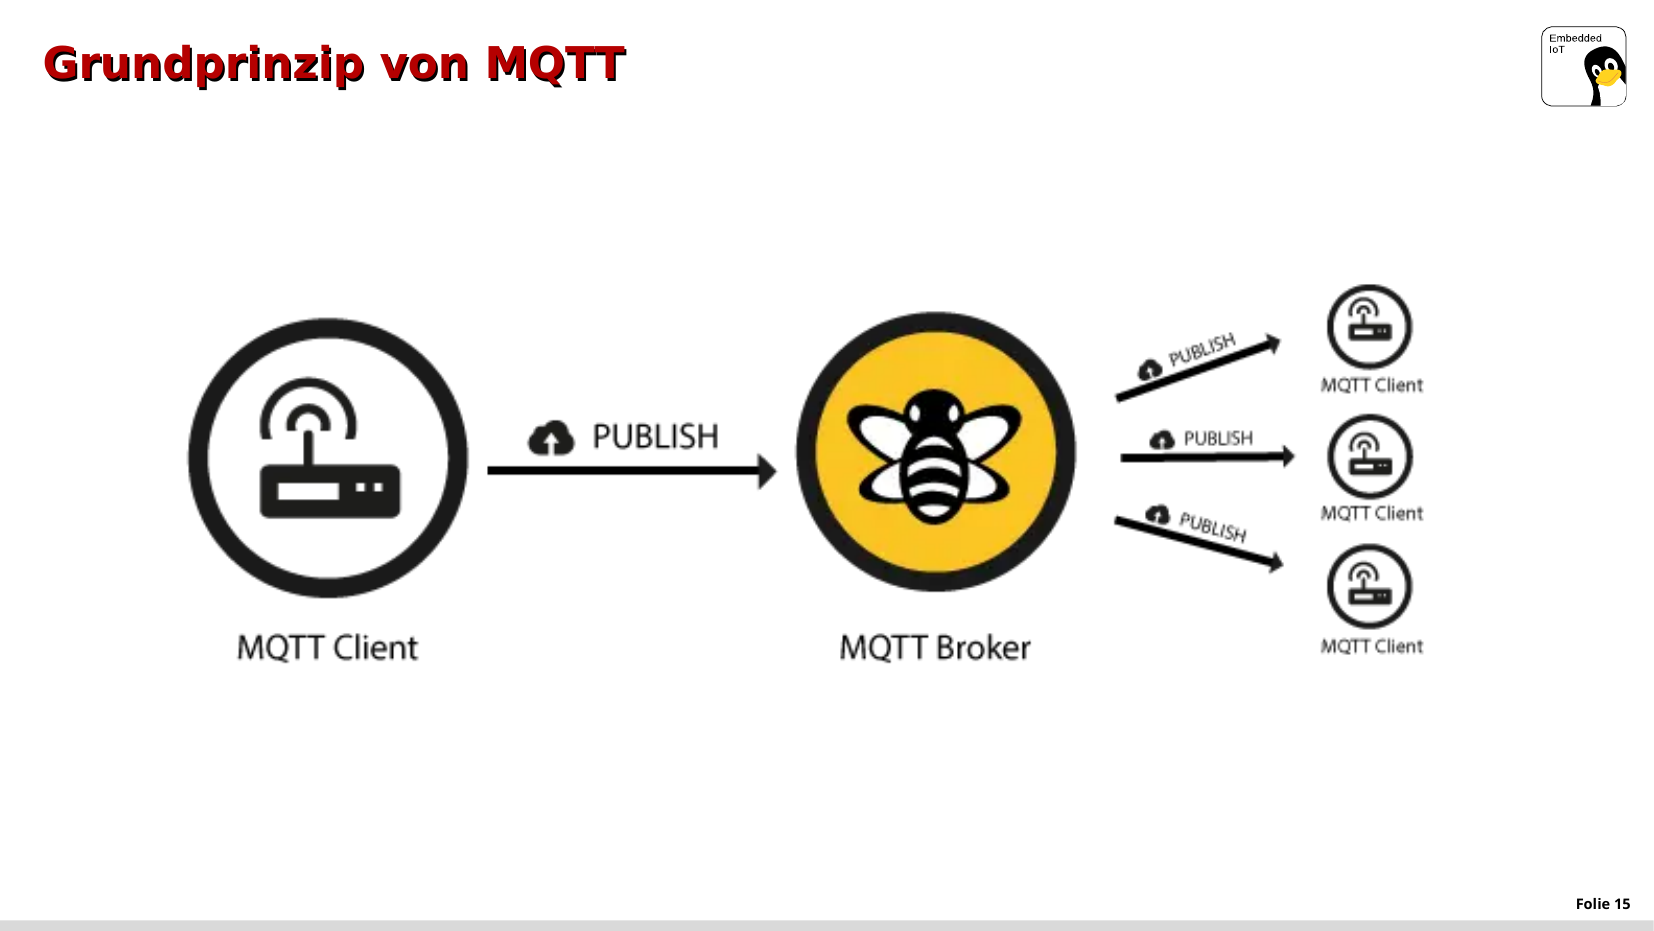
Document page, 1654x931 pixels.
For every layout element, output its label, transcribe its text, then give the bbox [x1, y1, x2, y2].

picture [158, 260, 1495, 703]
title Grundprinzip von MQTT [42, 21, 1601, 107]
